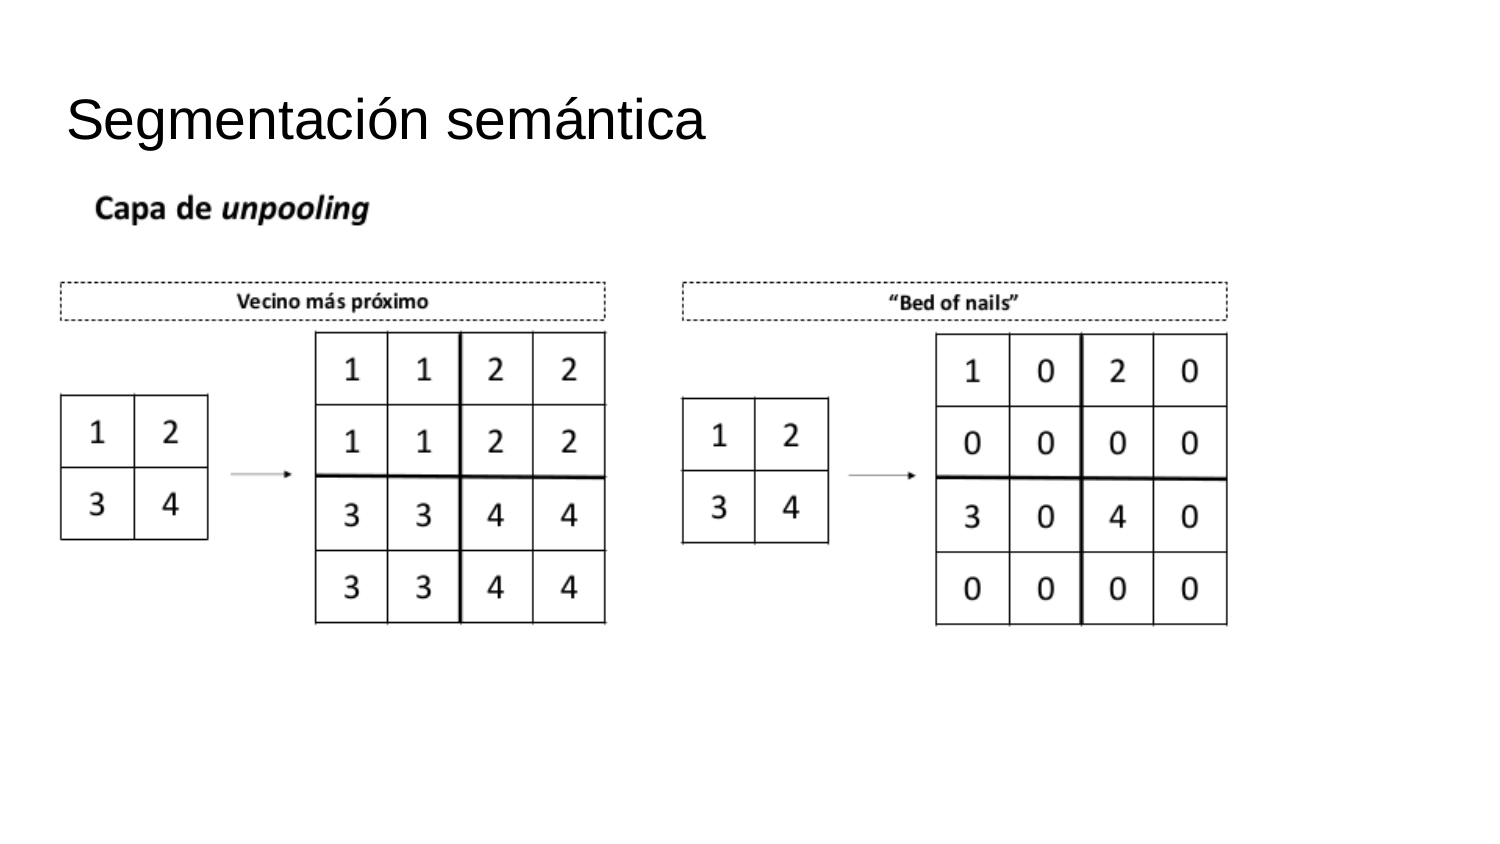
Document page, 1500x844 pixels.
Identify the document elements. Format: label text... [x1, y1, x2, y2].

title Segmentación semántica [51, 72, 1449, 167]
picture [51, 188, 1242, 644]
